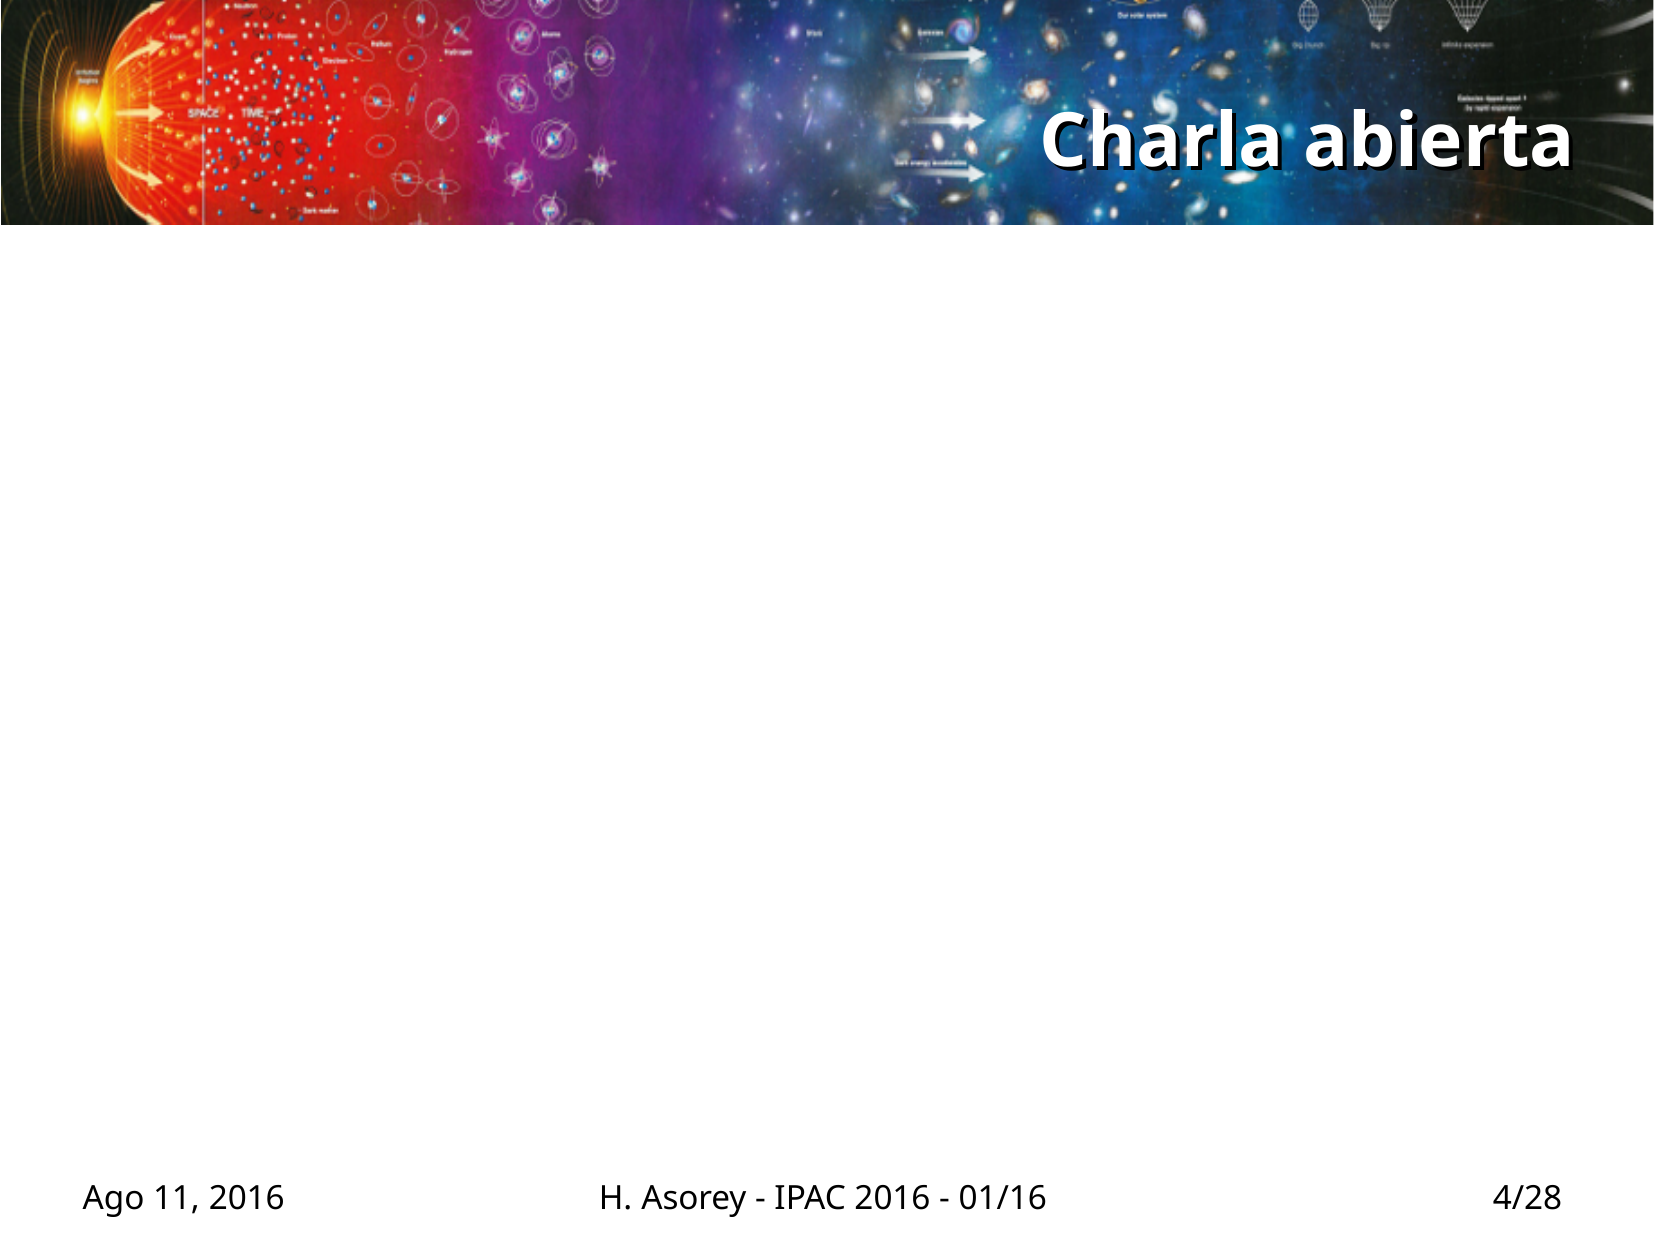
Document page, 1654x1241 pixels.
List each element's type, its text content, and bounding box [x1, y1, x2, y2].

picture [1, 0, 1654, 225]
title Charla abierta [86, 49, 1576, 226]
